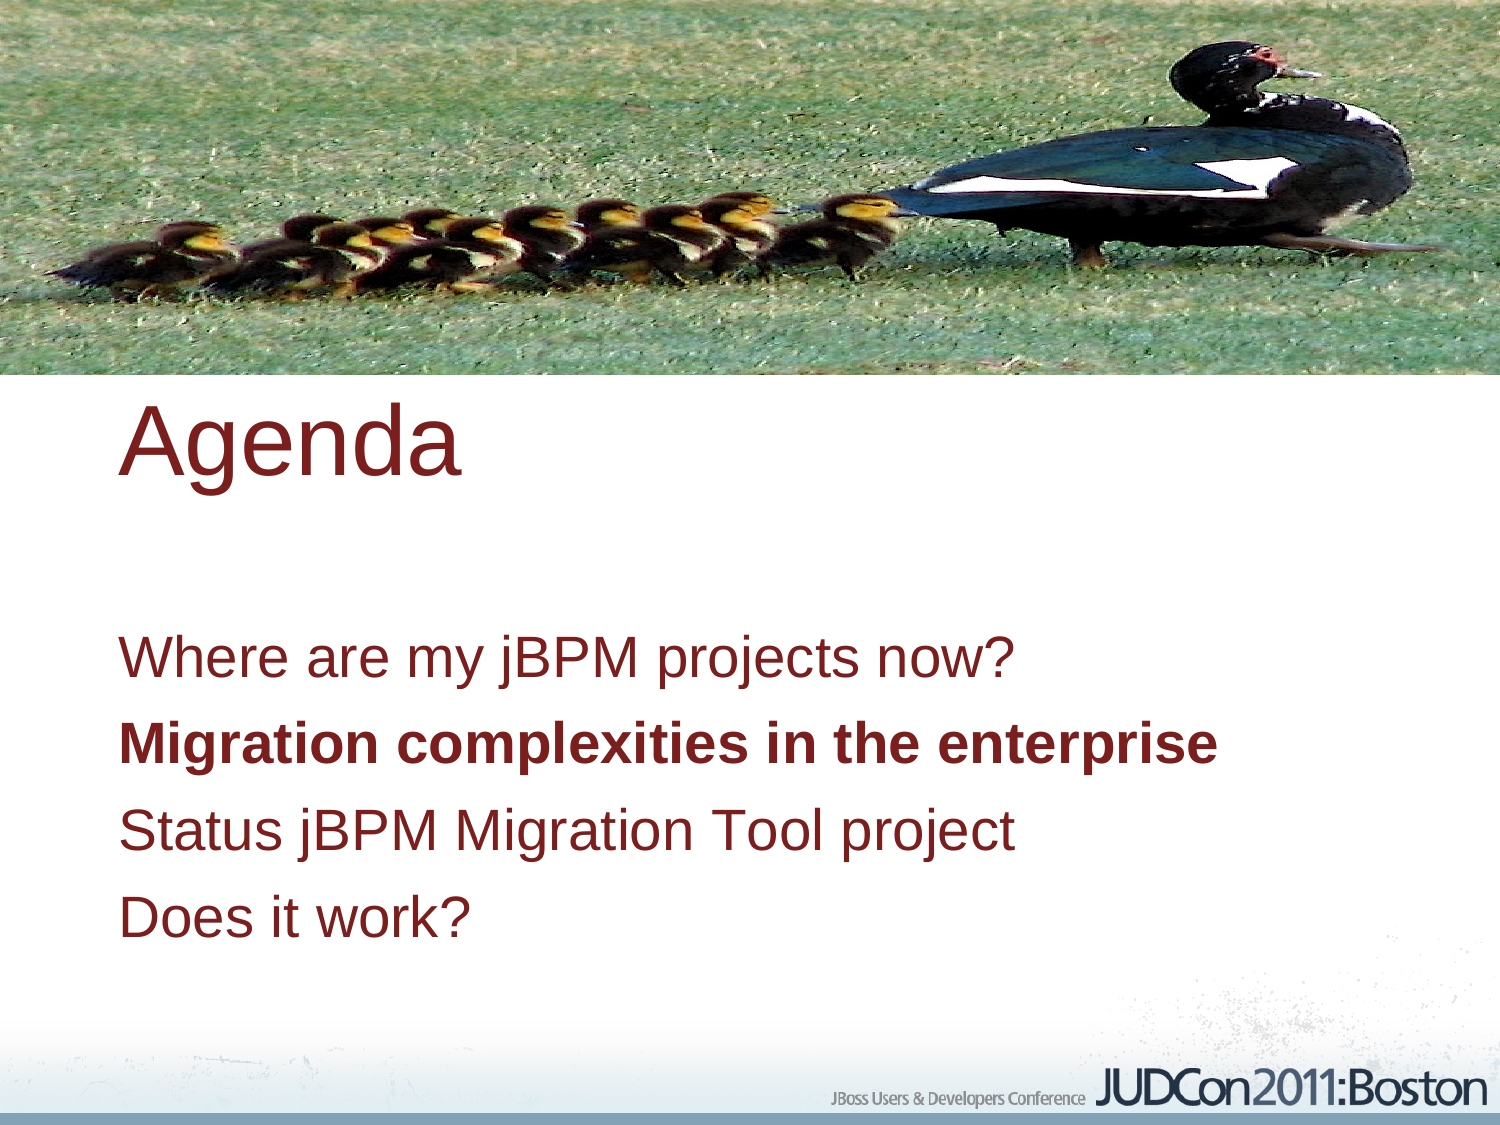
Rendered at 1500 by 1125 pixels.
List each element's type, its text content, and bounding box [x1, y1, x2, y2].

picture [0, 0, 1500, 1125]
subtitle Agenda Where are my jBPM projects now? Migration complexities in the enterprise Status jBPM Migration Tool project Does it work? [118, 376, 1394, 1125]
